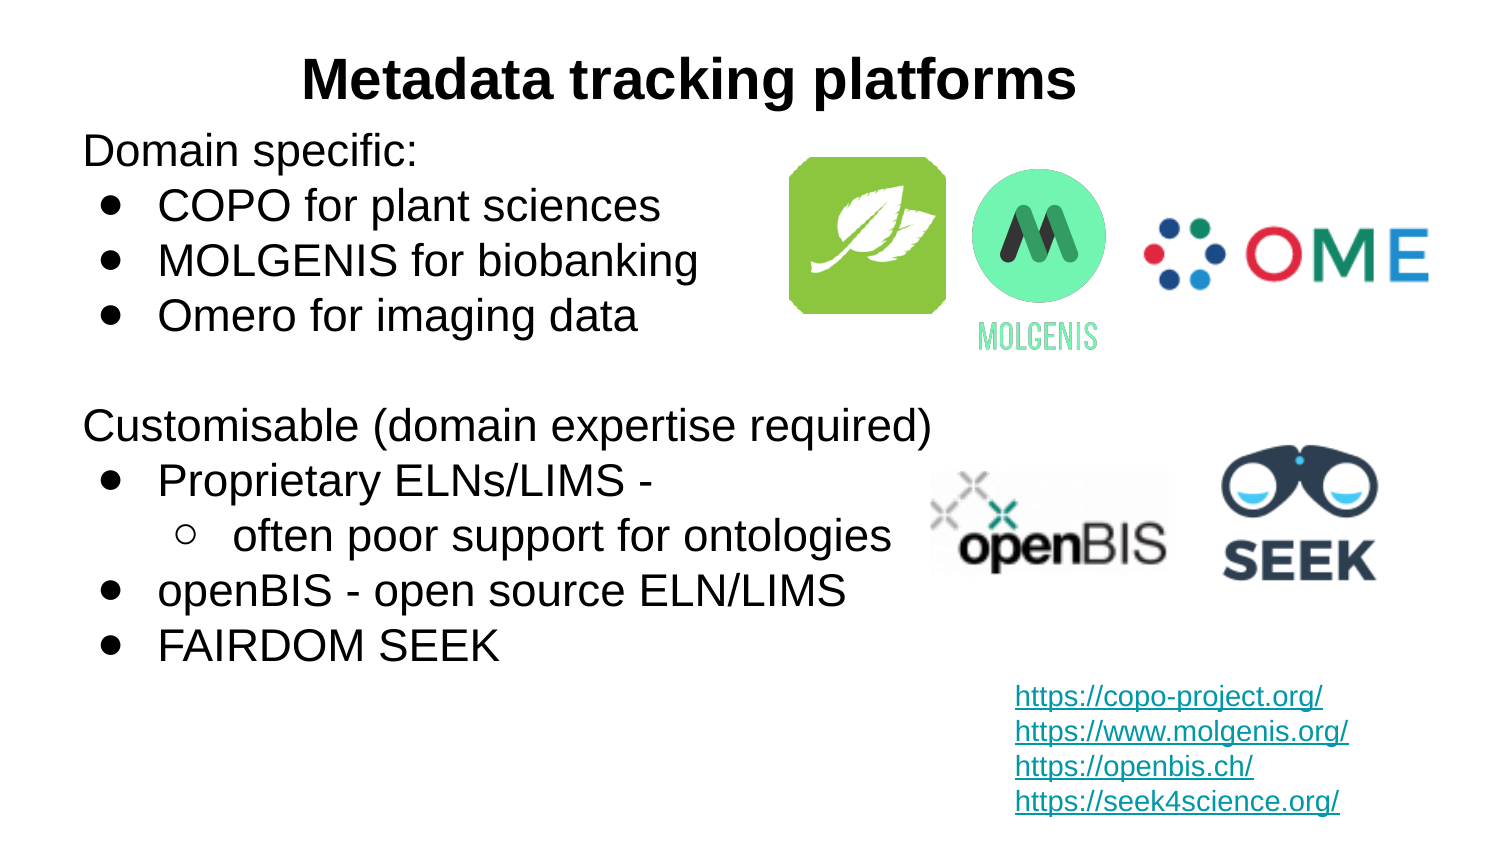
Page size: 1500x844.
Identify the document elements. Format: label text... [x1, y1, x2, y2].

text_box https://copo-project.org/ https://www.molgenis.org/ https://openbis.ch/ https://seek4science.org/ [999, 662, 1493, 833]
picture [930, 471, 1169, 577]
picture [789, 157, 946, 314]
picture [1198, 414, 1402, 615]
picture [1138, 198, 1449, 303]
text_box Domain specific: COPO for plant sciences MOLGENIS for biobanking Omero for imaging data Customisable (domain expertise required) Proprietary ELNs/LIMS - often poor support for ontologies openBIS - open source ELN/LIMS FAIRDOM SEEK [67, 105, 1396, 686]
picture [972, 169, 1106, 350]
text_box Metadata tracking platforms [285, 25, 1215, 105]
